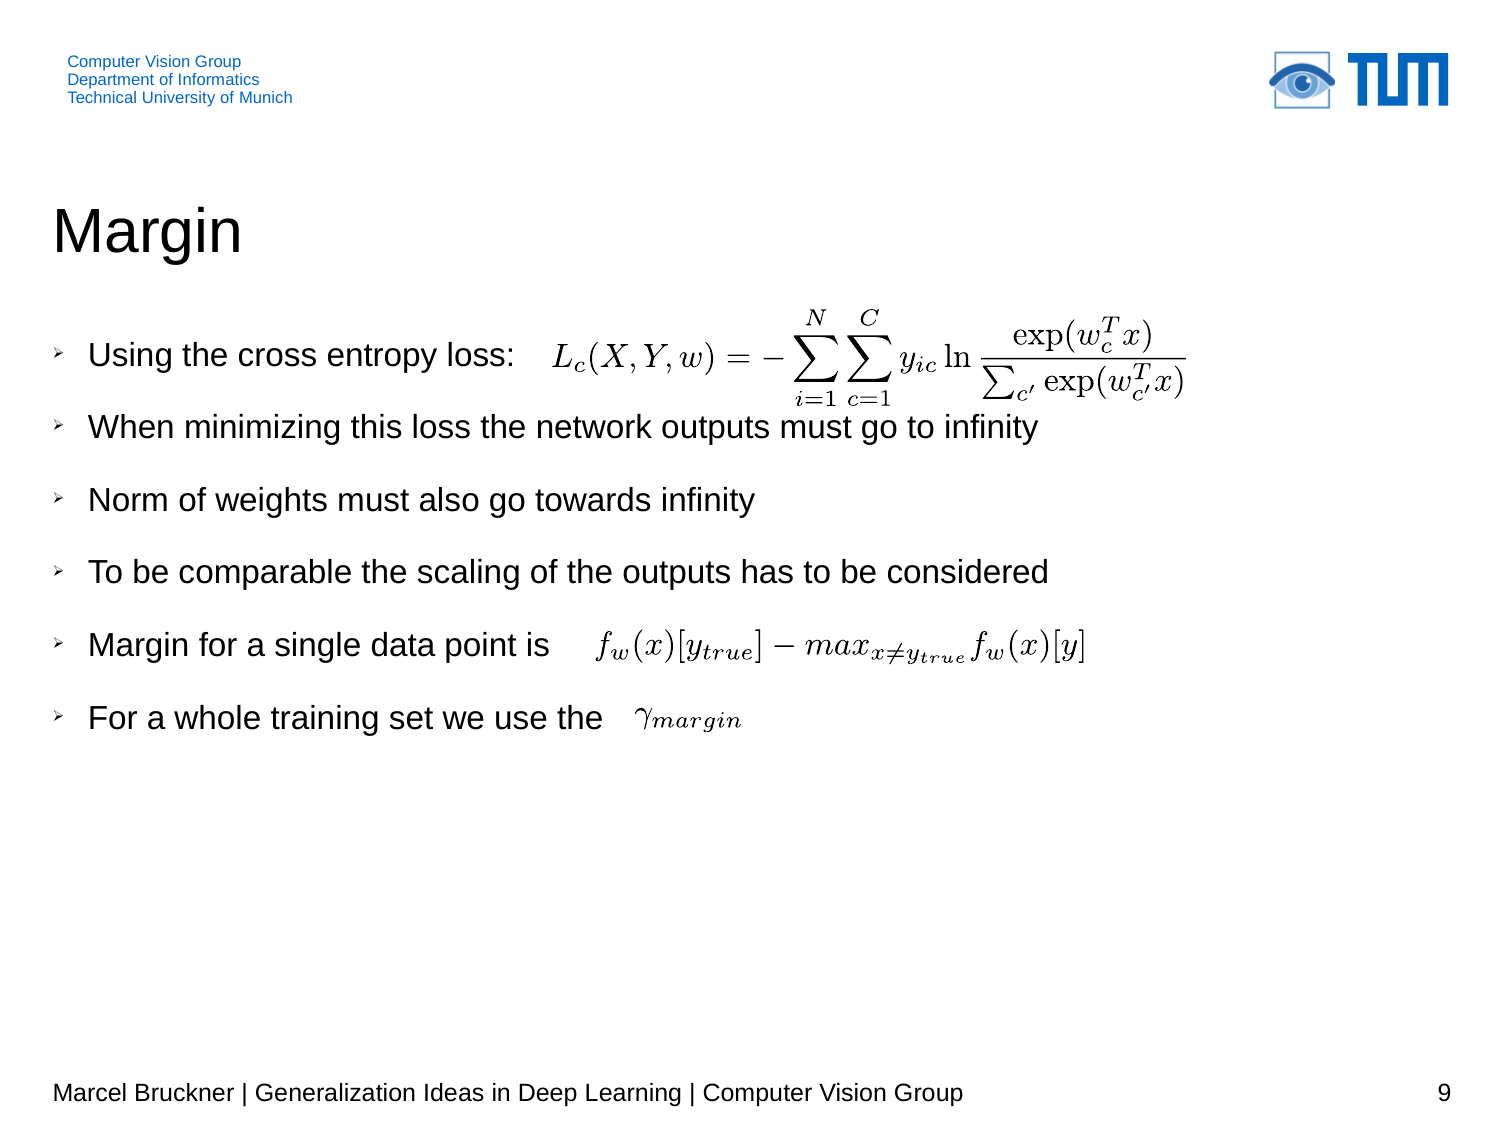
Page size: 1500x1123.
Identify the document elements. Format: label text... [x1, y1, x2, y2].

text_box [595, 629, 1084, 665]
list Using the cross entropy loss: When minimizing this loss the network outputs must go to infinity Norm of weights must also go towards infinity To be comparable the scaling of the outputs has to be considered Margin for a single data point is For a whole training set we use the [52, 330, 1453, 809]
text_box [551, 308, 1186, 407]
title Margin [52, 195, 1453, 266]
text_box [634, 707, 741, 733]
picture [1269, 47, 1335, 113]
